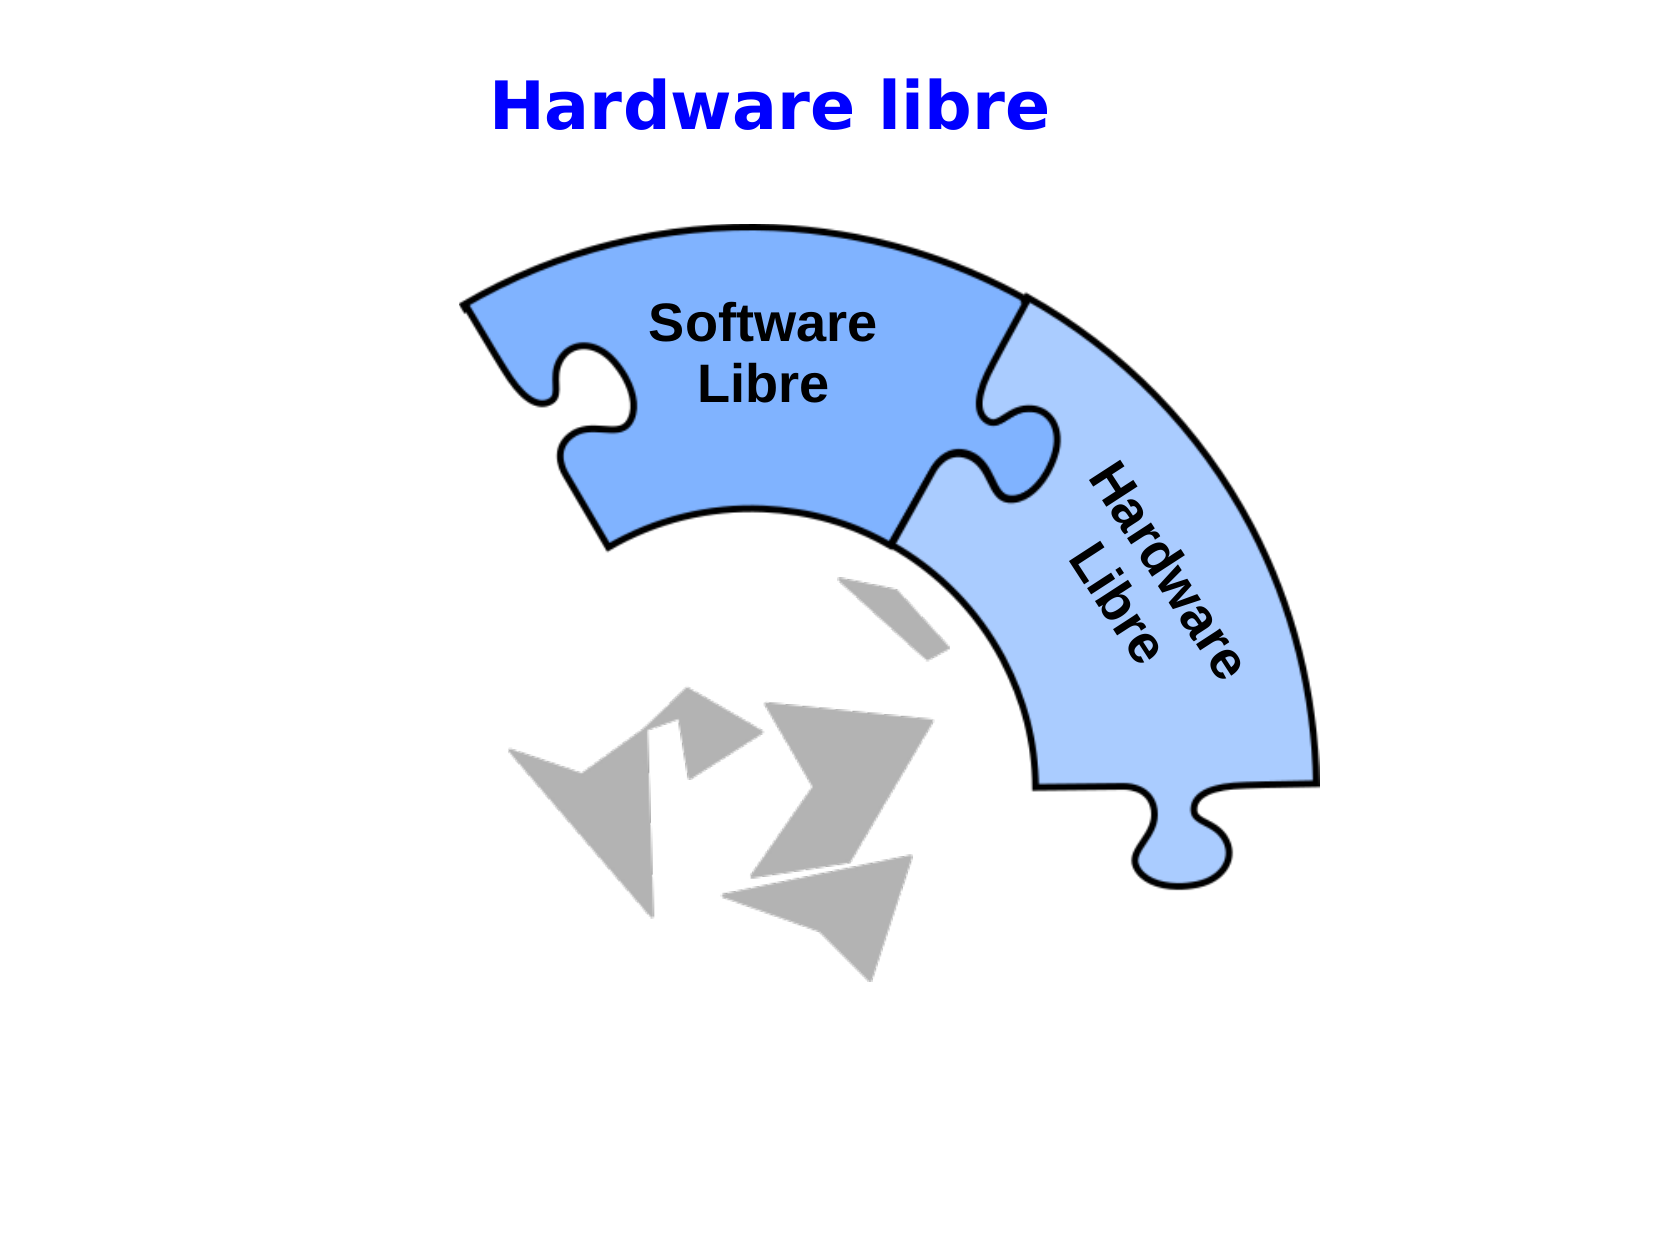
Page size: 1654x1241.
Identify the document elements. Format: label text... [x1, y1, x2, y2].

text_box Hardware Libre [960, 390, 1306, 801]
text_box Software Libre [600, 285, 928, 451]
text_box Hardware libre [474, 60, 1081, 153]
picture [459, 224, 1320, 982]
